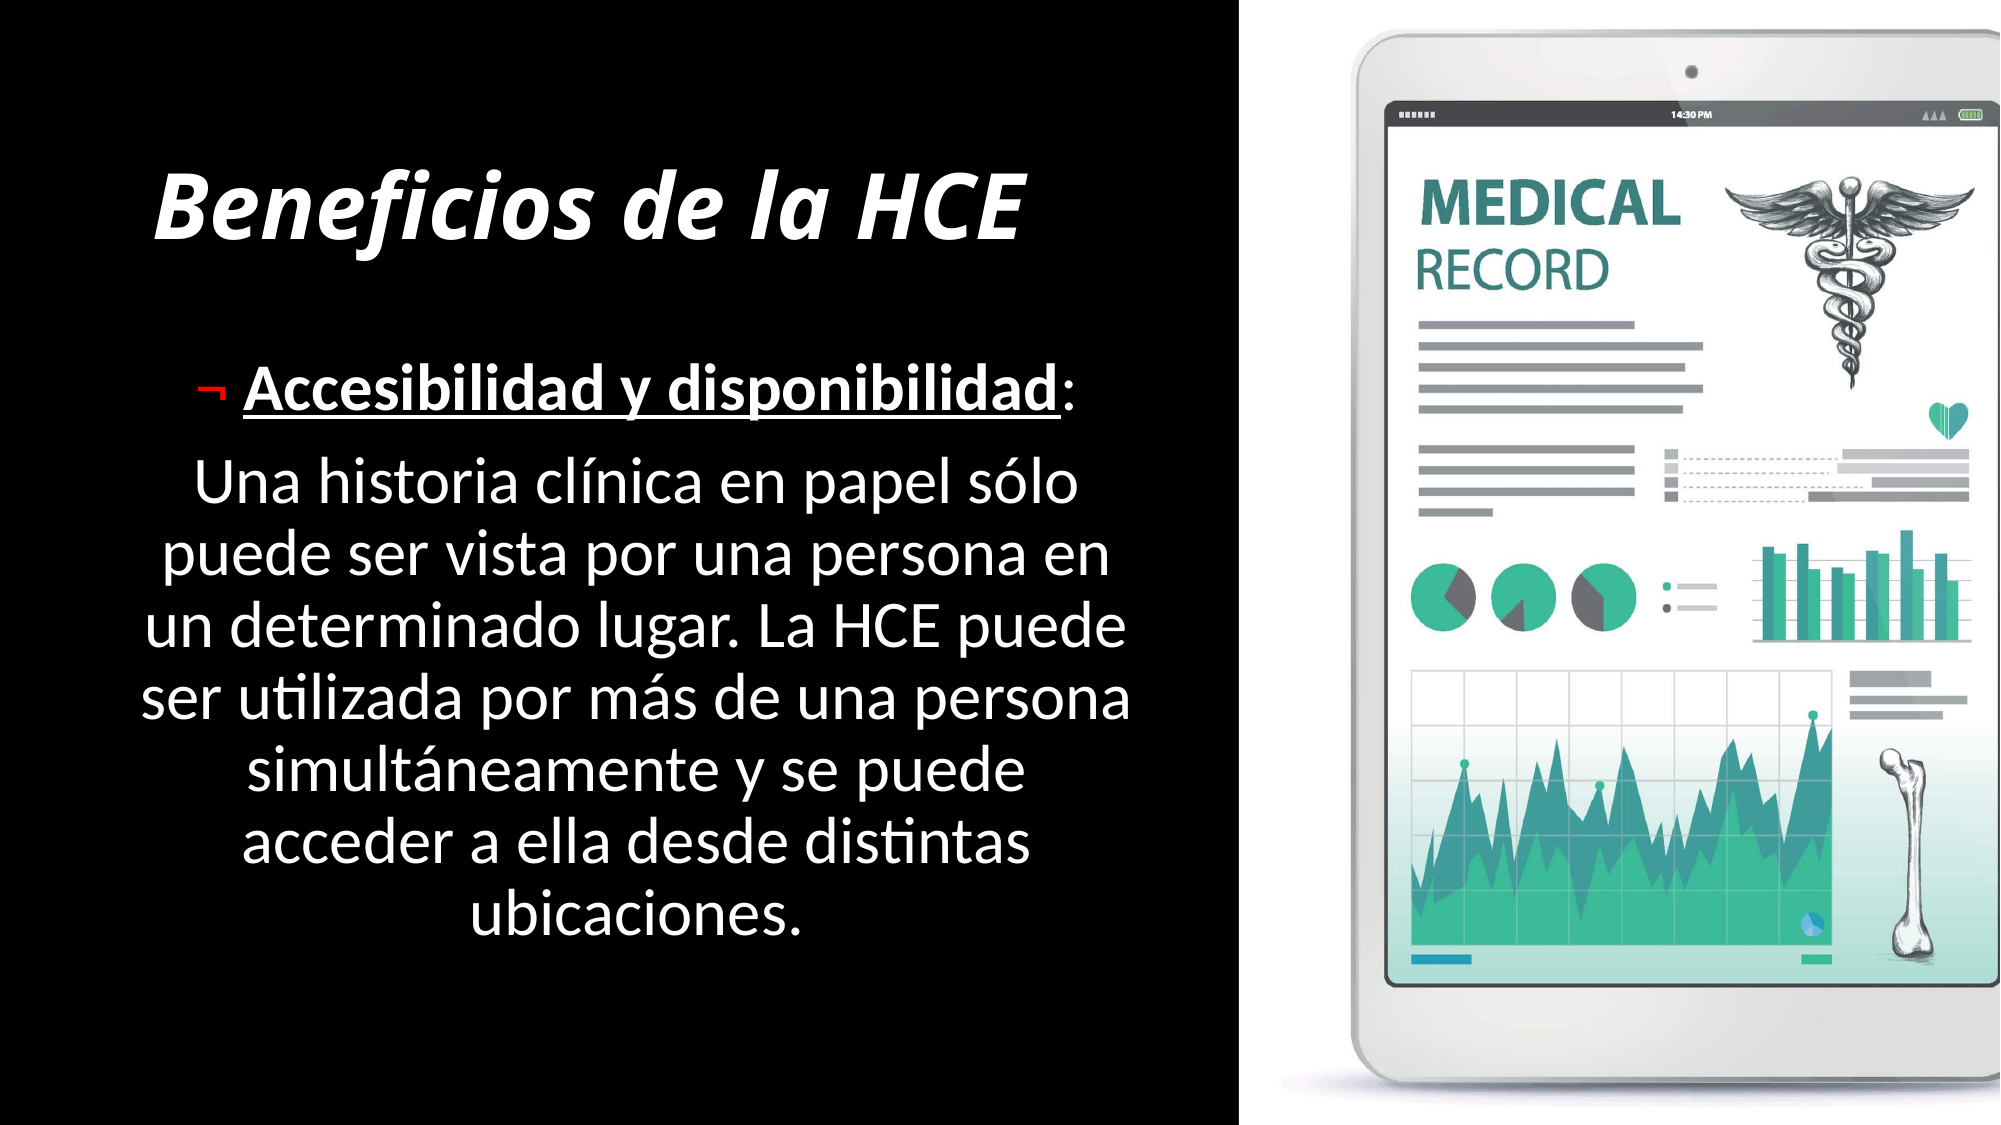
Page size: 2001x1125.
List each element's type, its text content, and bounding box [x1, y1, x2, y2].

title Beneficios de la HCE [137, 59, 1164, 360]
picture [1238, 0, 2000, 1125]
list ¬ Accesibilidad y disponibilidad: Una historia clínica en papel sólo puede ser vista por una persona en un determinado lugar. La HCE puede ser utilizada por más de una persona simultáneamente y se puede acceder a ella desde distintas ubicaciones. [123, 345, 1150, 979]
